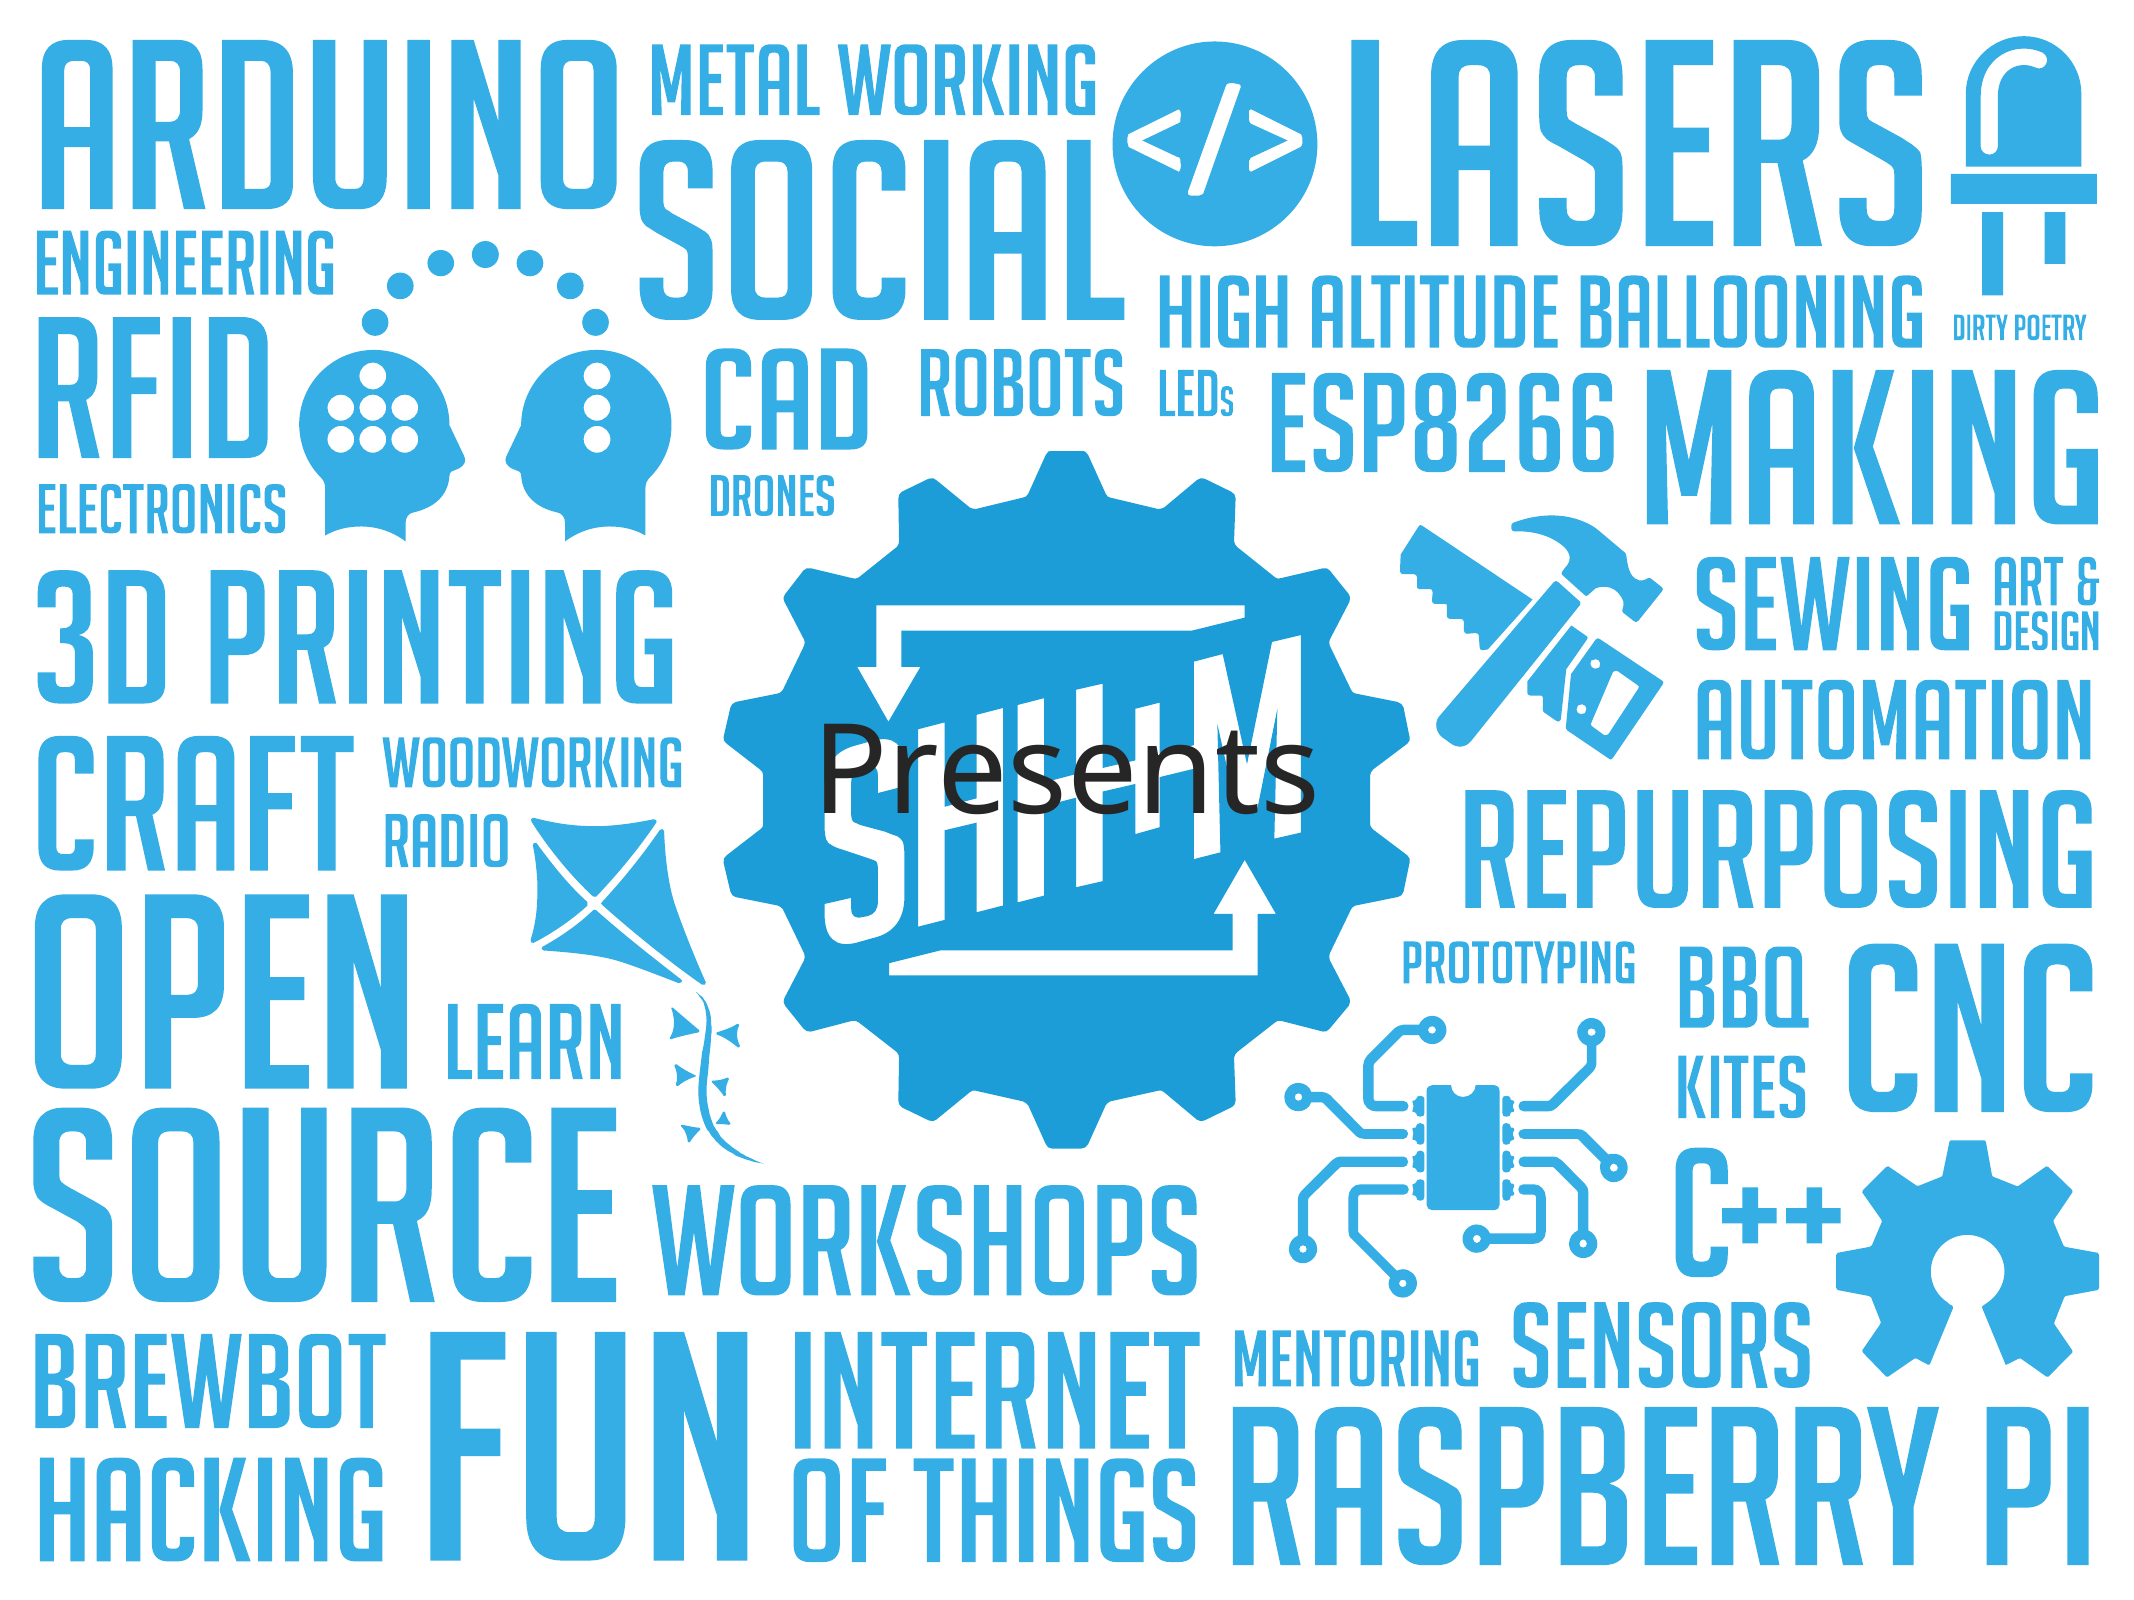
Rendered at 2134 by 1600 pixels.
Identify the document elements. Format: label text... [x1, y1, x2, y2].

text_box [711, 1079, 723, 1095]
text_box [1256, 275, 1288, 348]
text_box [705, 348, 752, 450]
text_box [716, 1030, 723, 1038]
text_box [95, 230, 122, 295]
text_box [172, 317, 191, 459]
text_box [1312, 275, 1343, 348]
text_box [1232, 1406, 1301, 1566]
text_box [1412, 1150, 1425, 1173]
text_box [913, 1458, 954, 1563]
text_box [348, 1333, 386, 1429]
text_box [955, 349, 987, 417]
text_box [1848, 943, 1918, 1113]
text_box [127, 230, 136, 295]
text_box [1594, 1302, 1630, 1388]
text_box [1950, 790, 1966, 908]
text_box [1425, 1330, 1449, 1387]
text_box [285, 1457, 328, 1562]
text_box [200, 484, 222, 534]
text_box [1881, 556, 1919, 651]
text_box [1824, 790, 1878, 908]
text_box [202, 230, 223, 295]
text_box [1218, 275, 1249, 348]
text_box [1965, 36, 2082, 167]
text_box [1364, 372, 1405, 451]
text_box [531, 817, 657, 897]
text_box [509, 1003, 541, 1080]
text_box [1889, 790, 1937, 908]
text_box [41, 39, 113, 210]
text_box [1288, 1156, 1409, 1264]
text_box [308, 230, 334, 295]
text_box [1492, 941, 1513, 984]
text_box [1915, 679, 1950, 760]
text_box [1986, 1406, 2051, 1566]
text_box [1994, 556, 2016, 606]
text_box [1951, 369, 2016, 525]
text_box [526, 1331, 626, 1561]
text_box [1686, 275, 1710, 348]
text_box [1064, 349, 1091, 417]
text_box [731, 139, 813, 320]
text_box [549, 1003, 583, 1080]
text_box [1675, 1147, 1728, 1278]
text_box [541, 909, 682, 984]
text_box [1066, 139, 1125, 320]
text_box [1159, 369, 1176, 417]
text_box [132, 1107, 220, 1303]
text_box [450, 737, 473, 788]
text_box [1095, 349, 1123, 417]
text_box [1646, 369, 1732, 525]
text_box [1866, 1406, 1940, 1566]
text_box [1410, 1015, 1447, 1045]
text_box [569, 737, 592, 788]
text_box [803, 1185, 851, 1296]
text_box [1462, 1184, 1546, 1253]
text_box [1351, 275, 1375, 348]
text_box [386, 272, 414, 300]
text_box [37, 230, 58, 295]
text_box [327, 894, 407, 1089]
text_box [1494, 275, 1526, 348]
text_box [601, 828, 706, 985]
text_box [2057, 679, 2091, 760]
text_box [530, 842, 588, 943]
text_box [299, 1333, 342, 1429]
text_box [1753, 1055, 1775, 1119]
text_box [824, 1331, 873, 1449]
text_box [470, 814, 477, 867]
text_box [1029, 349, 1061, 417]
text_box [1028, 44, 1058, 116]
text_box [1454, 275, 1486, 348]
text_box [1580, 941, 1587, 984]
text_box [711, 475, 723, 516]
text_box [1534, 275, 1558, 348]
text_box [2032, 611, 2048, 651]
text_box [696, 992, 723, 1148]
text_box [1518, 1129, 1628, 1183]
text_box [837, 44, 891, 116]
text_box [1436, 580, 1581, 747]
text_box [1741, 679, 1776, 760]
text_box [1832, 369, 1901, 525]
text_box [430, 1331, 506, 1561]
text_box [1412, 1095, 1425, 1117]
text_box [1405, 275, 1415, 348]
text_box [935, 1331, 975, 1449]
text_box [228, 230, 255, 295]
text_box [2012, 679, 2048, 760]
text_box [1863, 679, 1907, 760]
text_box [1749, 369, 1814, 525]
text_box [1502, 1095, 1515, 1117]
text_box [275, 230, 302, 295]
text_box [1349, 1330, 1375, 1387]
text_box [1472, 941, 1490, 984]
text_box [351, 1107, 435, 1303]
text_box Presents [797, 681, 1336, 847]
text_box [1410, 941, 1422, 969]
text_box [660, 737, 682, 788]
text_box [1518, 1017, 1606, 1112]
text_box [471, 241, 499, 269]
text_box [1112, 41, 1318, 247]
text_box [1572, 372, 1614, 473]
text_box [1697, 679, 1732, 760]
text_box [1644, 1406, 1698, 1566]
text_box [427, 249, 455, 277]
text_box [1034, 1185, 1084, 1296]
text_box [1527, 790, 1566, 908]
text_box [1994, 611, 2012, 651]
text_box [653, 1331, 748, 1561]
text_box [1638, 1302, 1674, 1388]
text_box [716, 1112, 723, 1125]
text_box [1950, 173, 2097, 204]
text_box [1678, 1055, 1706, 1119]
text_box [2023, 943, 2093, 1113]
text_box [2015, 314, 2026, 341]
text_box [1100, 1458, 1144, 1563]
text_box [1412, 1123, 1425, 1145]
text_box [1159, 275, 1192, 348]
text_box [516, 249, 544, 277]
text_box [545, 570, 601, 704]
text_box [2082, 611, 2099, 651]
text_box [264, 484, 286, 534]
text_box [1991, 679, 2004, 760]
text_box [1151, 1185, 1197, 1296]
text_box [551, 1107, 617, 1303]
text_box [2033, 369, 2098, 525]
text_box [1711, 1055, 1720, 1119]
text_box [1518, 1156, 1598, 1259]
text_box [2061, 611, 2079, 651]
text_box [1702, 790, 1754, 908]
text_box [422, 737, 446, 788]
text_box [1577, 790, 1625, 908]
text_box [1527, 625, 1588, 722]
text_box [821, 348, 868, 450]
text_box [793, 1458, 840, 1563]
text_box [740, 1185, 791, 1296]
text_box [79, 484, 97, 534]
text_box [107, 735, 166, 871]
text_box [590, 1003, 621, 1080]
text_box [1348, 1184, 1417, 1298]
text_box [1351, 39, 1418, 247]
text_box [1764, 790, 1813, 908]
text_box [240, 484, 261, 534]
text_box [34, 894, 122, 1089]
text_box [2044, 556, 2064, 606]
text_box [249, 1333, 290, 1429]
text_box [797, 44, 820, 116]
text_box [1315, 1406, 1383, 1566]
text_box [725, 1149, 764, 1164]
text_box [1539, 39, 1623, 247]
text_box [59, 484, 76, 534]
text_box [961, 1458, 1007, 1563]
text_box [38, 735, 94, 871]
text_box [2077, 556, 2100, 606]
text_box [143, 230, 169, 295]
text_box [1324, 1330, 1346, 1387]
text_box [477, 1003, 504, 1080]
text_box [147, 484, 169, 534]
text_box [177, 735, 235, 871]
text_box [1856, 556, 1870, 651]
text_box [1615, 941, 1635, 984]
text_box [300, 735, 354, 871]
text_box [37, 570, 93, 704]
text_box [2042, 790, 2092, 908]
text_box [894, 44, 927, 116]
text_box [505, 349, 672, 542]
text_box [1723, 1055, 1749, 1119]
text_box [1046, 1458, 1089, 1563]
text_box [1154, 1331, 1200, 1449]
text_box [1065, 44, 1096, 116]
text_box [299, 349, 466, 542]
text_box [260, 230, 269, 295]
text_box [2044, 212, 2066, 264]
text_box [511, 570, 530, 704]
text_box [1502, 1123, 1515, 1145]
text_box [1455, 1330, 1479, 1387]
text_box [448, 570, 502, 704]
text_box [1200, 275, 1210, 348]
text_box [1097, 1185, 1143, 1296]
text_box [501, 737, 539, 788]
text_box [1637, 790, 1689, 908]
text_box [451, 39, 521, 210]
text_box [1755, 275, 1788, 348]
text_box [1912, 369, 1934, 525]
text_box [208, 317, 268, 459]
text_box [1731, 1302, 1768, 1388]
text_box [412, 814, 436, 868]
text_box [1479, 1406, 1544, 1566]
text_box [1745, 556, 1776, 651]
text_box [1733, 39, 1823, 247]
text_box [2042, 314, 2062, 341]
text_box [210, 570, 265, 704]
text_box [1410, 525, 1533, 651]
text_box [1110, 1331, 1149, 1449]
text_box [382, 737, 420, 788]
text_box [312, 39, 387, 210]
text_box [1153, 1458, 1196, 1563]
text_box [2027, 314, 2040, 341]
text_box [935, 44, 966, 116]
text_box [258, 1457, 273, 1562]
text_box [669, 1007, 700, 1040]
text_box [680, 1124, 701, 1143]
text_box [483, 814, 508, 868]
text_box [621, 737, 629, 788]
text_box [1954, 314, 1965, 341]
text_box [1618, 275, 1650, 348]
text_box [1853, 275, 1884, 348]
text_box [541, 737, 565, 788]
text_box [39, 484, 56, 534]
text_box [38, 317, 100, 459]
text_box [1892, 275, 1922, 348]
text_box [1412, 1179, 1425, 1201]
text_box [33, 1107, 113, 1303]
text_box [1009, 44, 1020, 115]
text_box [1515, 941, 1555, 984]
text_box [171, 1333, 242, 1429]
text_box [1557, 941, 1576, 984]
text_box [385, 814, 409, 868]
text_box [1714, 275, 1747, 348]
text_box [652, 44, 691, 116]
text_box [1973, 314, 2008, 341]
text_box [973, 1185, 1022, 1296]
text_box [674, 1064, 696, 1086]
text_box [1502, 1179, 1515, 1201]
text_box [795, 1331, 811, 1449]
text_box [448, 1003, 472, 1080]
text_box [639, 139, 713, 320]
text_box [924, 139, 949, 320]
text_box [441, 814, 464, 868]
text_box [1765, 946, 1809, 1028]
text_box [478, 737, 500, 788]
text_box [985, 1331, 1036, 1449]
text_box [652, 1185, 735, 1296]
text_box [726, 44, 754, 116]
text_box [361, 308, 389, 336]
text_box [1411, 1330, 1419, 1387]
text_box [1519, 372, 1560, 473]
text_box [921, 349, 950, 417]
text_box [101, 484, 122, 534]
text_box [1967, 314, 1971, 341]
text_box [135, 1333, 167, 1429]
picture [723, 451, 1410, 1149]
text_box [1818, 679, 1854, 760]
text_box [917, 1185, 962, 1296]
text_box [62, 230, 89, 295]
text_box [1178, 369, 1194, 417]
text_box [1796, 275, 1826, 348]
text_box [699, 44, 723, 116]
text_box [1235, 1330, 1266, 1387]
text_box [1711, 1406, 1780, 1566]
text_box [1679, 946, 1715, 1028]
text_box [1419, 275, 1449, 348]
text_box [2015, 611, 2030, 651]
text_box [851, 1458, 886, 1563]
text_box [973, 44, 1005, 116]
text_box [2067, 1406, 2089, 1566]
text_box [39, 1457, 85, 1562]
text_box [204, 1457, 251, 1562]
text_box [250, 735, 295, 871]
text_box [1982, 212, 2004, 296]
text_box [1371, 275, 1400, 348]
text_box [1047, 1331, 1096, 1449]
text_box [1198, 369, 1218, 417]
text_box [1781, 679, 1813, 760]
text_box [1426, 1085, 1500, 1211]
text_box [244, 894, 309, 1089]
text_box [1502, 1150, 1515, 1173]
text_box [1313, 372, 1353, 451]
text_box [1780, 556, 1850, 651]
text_box [1722, 946, 1758, 1028]
text_box [35, 1333, 76, 1429]
text_box [1930, 556, 1969, 651]
text_box [1696, 556, 1736, 651]
text_box [2052, 611, 2058, 651]
text_box [1839, 39, 1922, 247]
text_box [1449, 941, 1470, 984]
text_box [759, 44, 790, 116]
text_box [861, 1185, 911, 1296]
text_box [1557, 1302, 1587, 1388]
text_box [1271, 372, 1306, 451]
text_box [1786, 1187, 1841, 1244]
text_box [384, 570, 439, 704]
text_box [1955, 679, 1986, 760]
text_box [96, 1457, 141, 1562]
text_box [1511, 515, 1663, 623]
text_box [1934, 943, 2004, 1113]
text_box [540, 39, 617, 210]
text_box [1779, 1055, 1806, 1119]
text_box [176, 230, 197, 295]
text_box [1431, 39, 1518, 247]
text_box [1466, 372, 1506, 473]
text_box [1296, 1330, 1320, 1387]
text_box [1221, 386, 1233, 417]
text_box [582, 308, 609, 336]
text_box [1513, 1302, 1549, 1388]
text_box [1465, 790, 1516, 908]
text_box [832, 139, 906, 320]
text_box [123, 484, 144, 534]
text_box [242, 1107, 327, 1303]
text_box [969, 139, 1046, 320]
text_box [634, 737, 655, 788]
text_box [108, 570, 166, 704]
text_box [1592, 941, 1611, 984]
text_box [1722, 1187, 1777, 1244]
text_box [172, 484, 195, 534]
text_box [1657, 275, 1681, 348]
text_box [2063, 314, 2087, 341]
text_box [616, 570, 673, 704]
text_box [761, 348, 808, 450]
text_box [1425, 941, 1446, 984]
text_box [1272, 1330, 1291, 1387]
text_box [1836, 1140, 2100, 1377]
text_box [1580, 275, 1612, 348]
text_box [1834, 275, 1845, 348]
text_box [1381, 1330, 1406, 1387]
text_box [145, 894, 224, 1089]
text_box [222, 39, 293, 210]
text_box [1414, 372, 1457, 473]
text_box [595, 737, 618, 788]
text_box [994, 349, 1023, 417]
text_box [349, 570, 367, 704]
text_box [1398, 1406, 1462, 1566]
text_box [1560, 1406, 1627, 1566]
text_box [452, 1107, 532, 1303]
text_box [556, 272, 584, 300]
text_box [1019, 1458, 1034, 1563]
text_box [339, 1457, 383, 1562]
text_box [227, 484, 235, 534]
text_box [279, 570, 337, 704]
text_box [881, 1331, 927, 1449]
text_box [1774, 1302, 1810, 1388]
text_box [151, 1457, 195, 1562]
text_box [1645, 39, 1714, 247]
text_box [112, 317, 160, 459]
text_box [1795, 1406, 1864, 1566]
text_box [2021, 556, 2042, 606]
text_box [407, 39, 430, 210]
text_box [1979, 790, 2029, 908]
text_box [1565, 638, 1664, 760]
text_box [85, 1333, 127, 1429]
text_box [132, 39, 206, 210]
text_box [1682, 1302, 1721, 1388]
